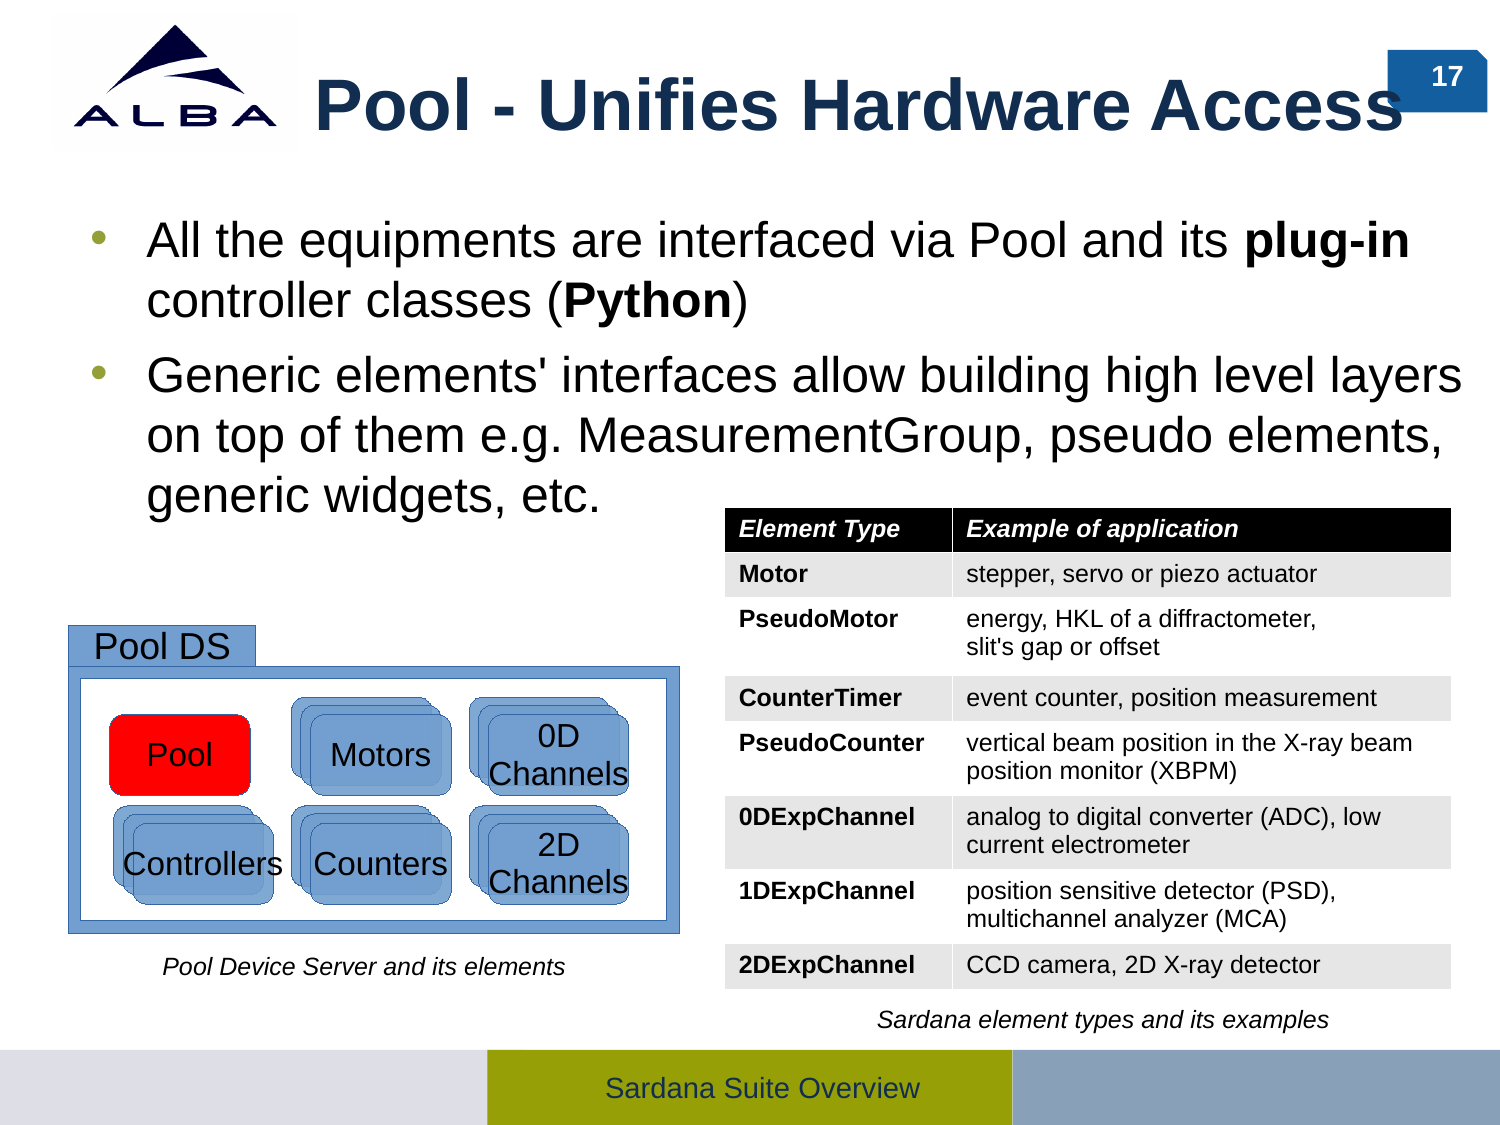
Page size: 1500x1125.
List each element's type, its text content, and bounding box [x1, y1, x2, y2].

table_cell CounterTimer [725, 676, 952, 721]
picture [50, 12, 300, 150]
table_cell event counter, position measurement [953, 676, 1451, 721]
text_box Controllers [133, 823, 274, 905]
table_cell PseudoMotor [725, 598, 952, 675]
table_cell CCD camera, 2D X-ray detector [953, 944, 1451, 989]
text_box Pool [109, 714, 251, 796]
text_box Counters [310, 823, 452, 905]
text_box 0D Channels [488, 714, 629, 796]
table_header Example of application [953, 508, 1451, 552]
title Pool - Unifies Hardware Access [299, 50, 1430, 154]
text_box 2D Channels [488, 823, 629, 905]
table_cell 0DExpChannel [725, 796, 952, 869]
table_cell 1DExpChannel [725, 870, 952, 943]
table_cell analog to digital converter (ADC), low current electrometer [953, 796, 1451, 869]
text_box Pool Device Server and its elements [147, 944, 603, 1016]
list All the equipments are interfaced via Pool and its plug-in controller classes (Python) Generic elements' interfaces allow building high level layers on top of them e.g. MeasurementGroup, pseudo elements, generic widgets, etc. [75, 200, 1500, 1006]
text_box Sardana element types and its examples [862, 998, 1347, 1069]
table_cell Motor [725, 553, 952, 597]
table_cell PseudoCounter [725, 722, 952, 795]
text_box [68, 666, 680, 934]
table_cell position sensitive detector (PSD), multichannel analyzer (MCA) [953, 870, 1451, 943]
text_box Motors [310, 714, 452, 796]
table_cell stepper, servo or piezo actuator [953, 553, 1451, 597]
table_cell 2DExpChannel [725, 944, 952, 989]
table_cell vertical beam position in the X-ray beam position monitor (XBPM) [953, 722, 1451, 795]
table_cell energy, HKL of a diffractometer, slit's gap or offset [953, 598, 1451, 675]
text_box Pool DS [68, 625, 256, 667]
table_header Element Type [725, 508, 952, 552]
list All the equipments are interfaced via Pool and its plug-in controller classes (Python) Generic elements' interfaces allow building high level layers on top of them e.g. MeasurementGroup, pseudo elements, generic widgets, etc. [81, 679, 666, 920]
